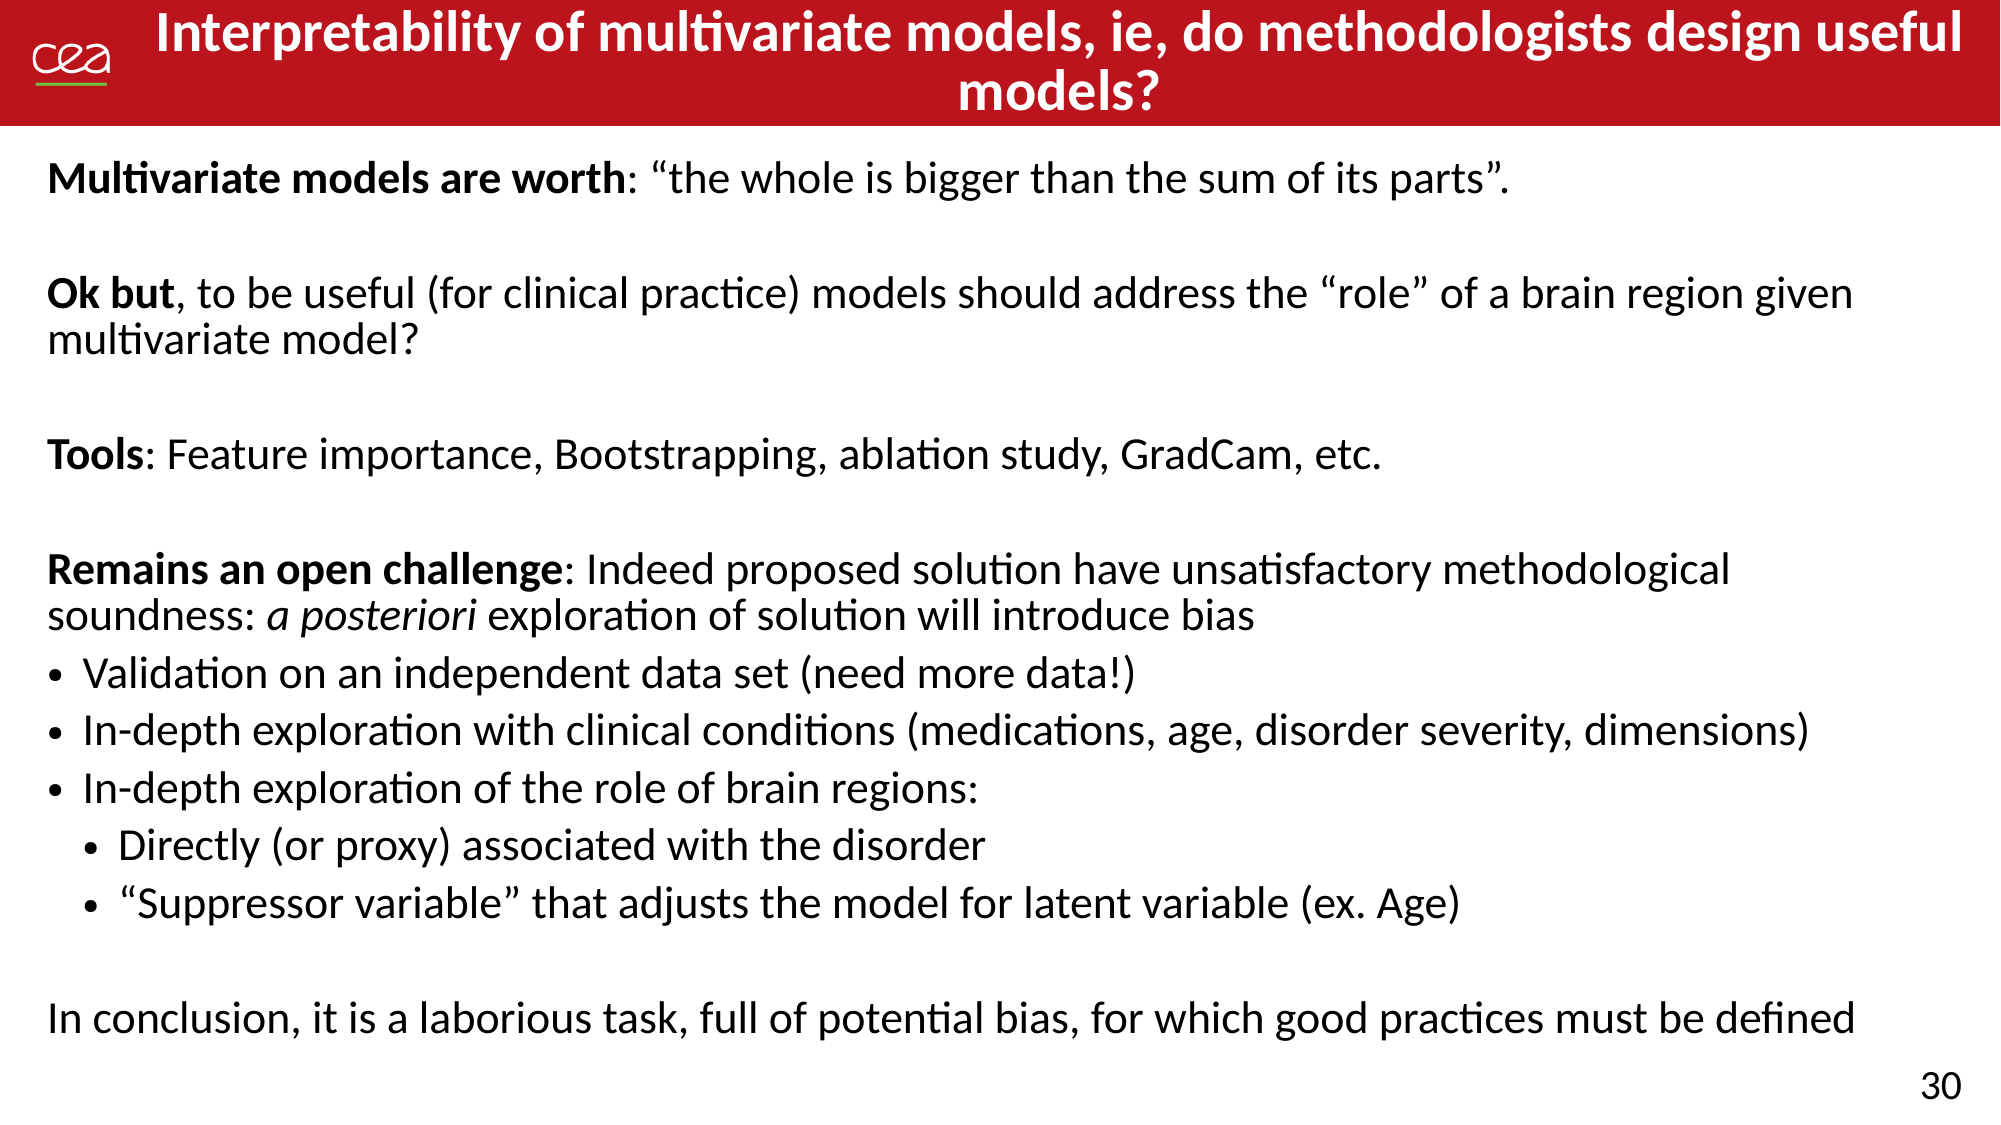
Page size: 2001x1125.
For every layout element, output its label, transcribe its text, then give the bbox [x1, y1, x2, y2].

title Interpretability of multivariate models, ie, do methodologists design useful models? [120, 3, 2000, 130]
text_box Multivariate models are worth: “the whole is bigger than the sum of its parts”. Ok but, to be useful (for clinical practice) models should address the “role” of a brain region given multivariate model? Tools: Feature importance, Bootstrapping, ablation study, GradCam, etc. Remains an open challenge: Indeed proposed solution have unsatisfactory methodological soundness: a posteriori exploration of solution will introduce bias Validation on an independent data set (need more data!) In-depth exploration with clinical conditions (medications, age, disorder severity, dimensions) In-depth exploration of the role of brain regions: Directly (or proxy) associated with the disorder “Suppressor variable” that adjusts the model for latent variable (ex. Age) In conclusion, it is a laborious task, full of potential bias, for which good practices must be defined [32, 151, 1951, 1053]
picture [9, 8, 120, 109]
